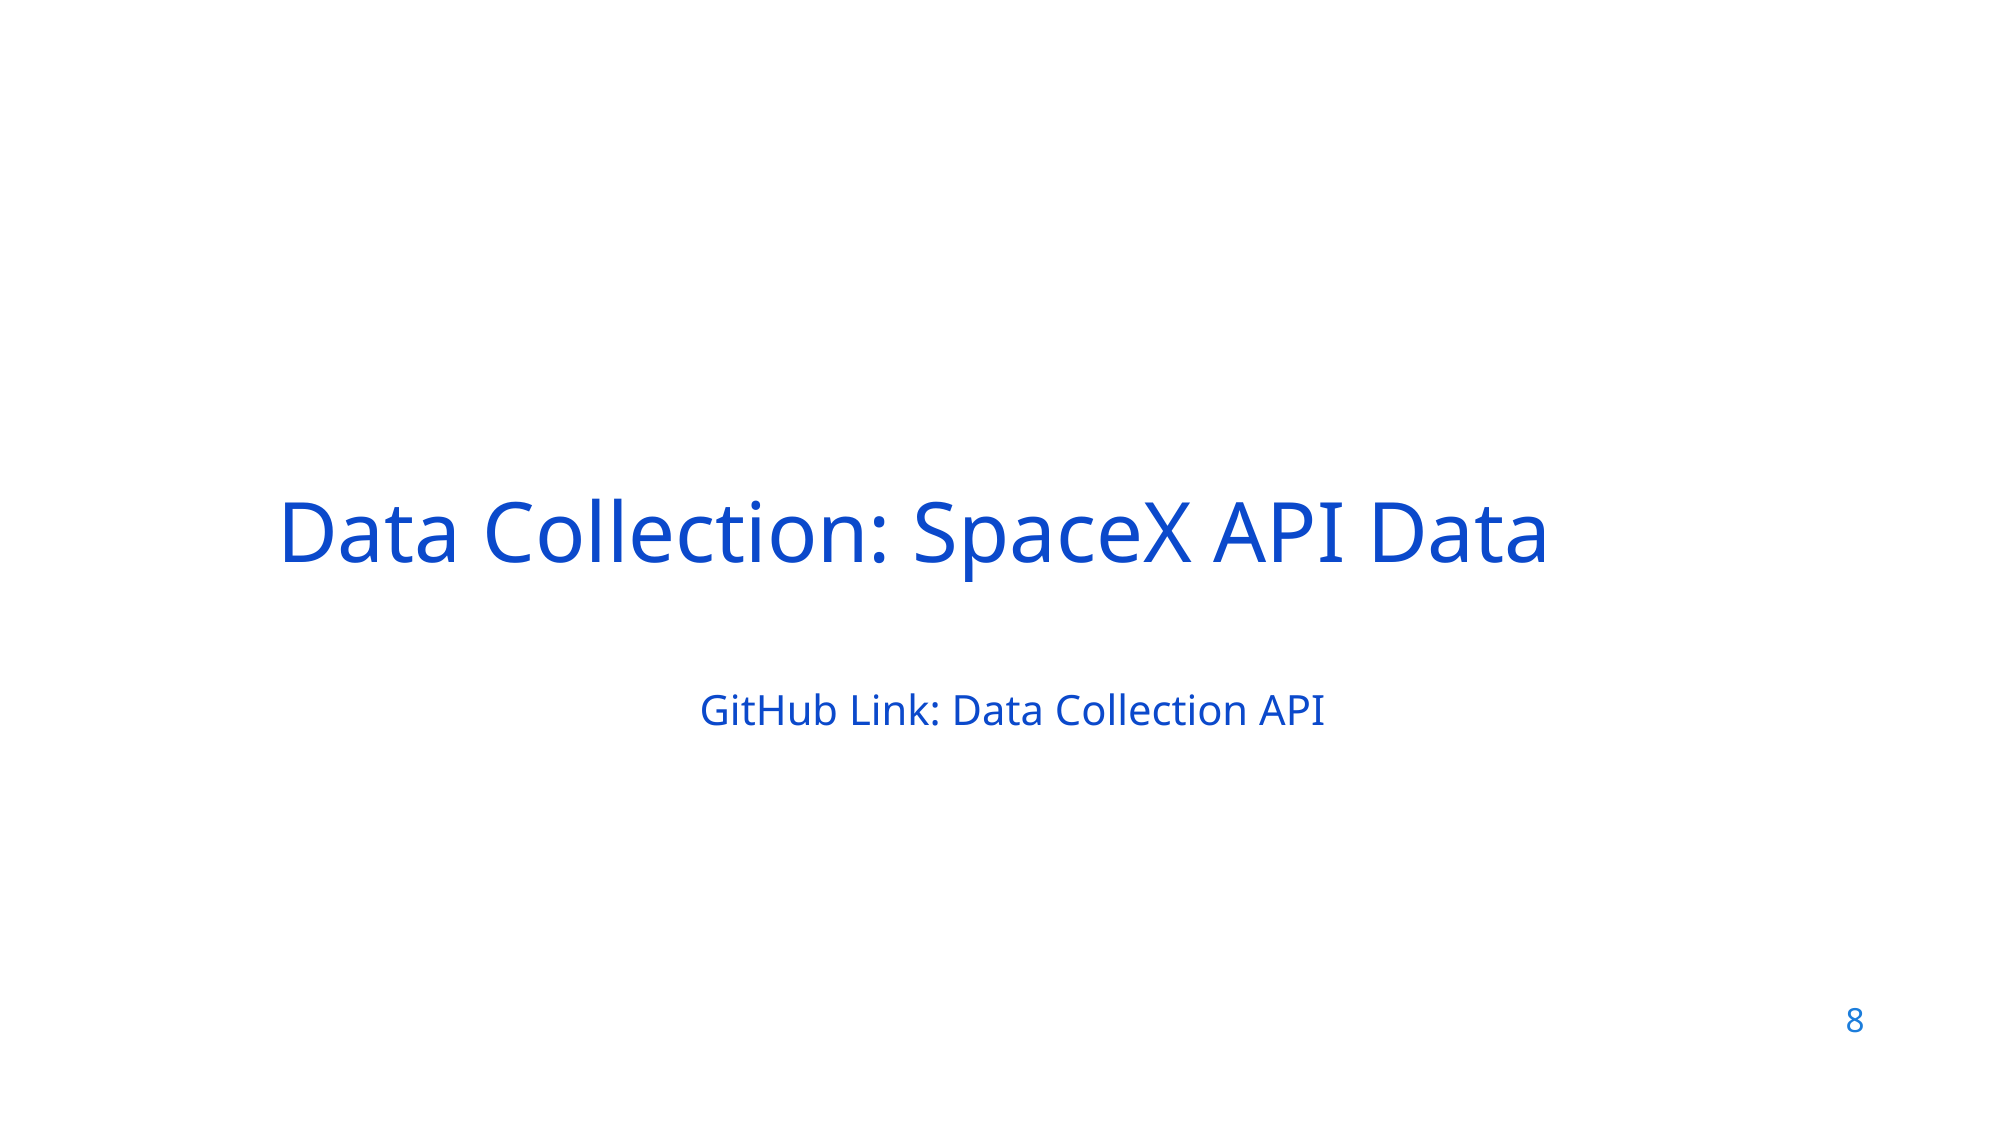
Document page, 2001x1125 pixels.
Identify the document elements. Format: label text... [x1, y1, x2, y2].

text_box Data Collection: SpaceX API Data GitHub Link: Data Collection API [262, 473, 1763, 794]
